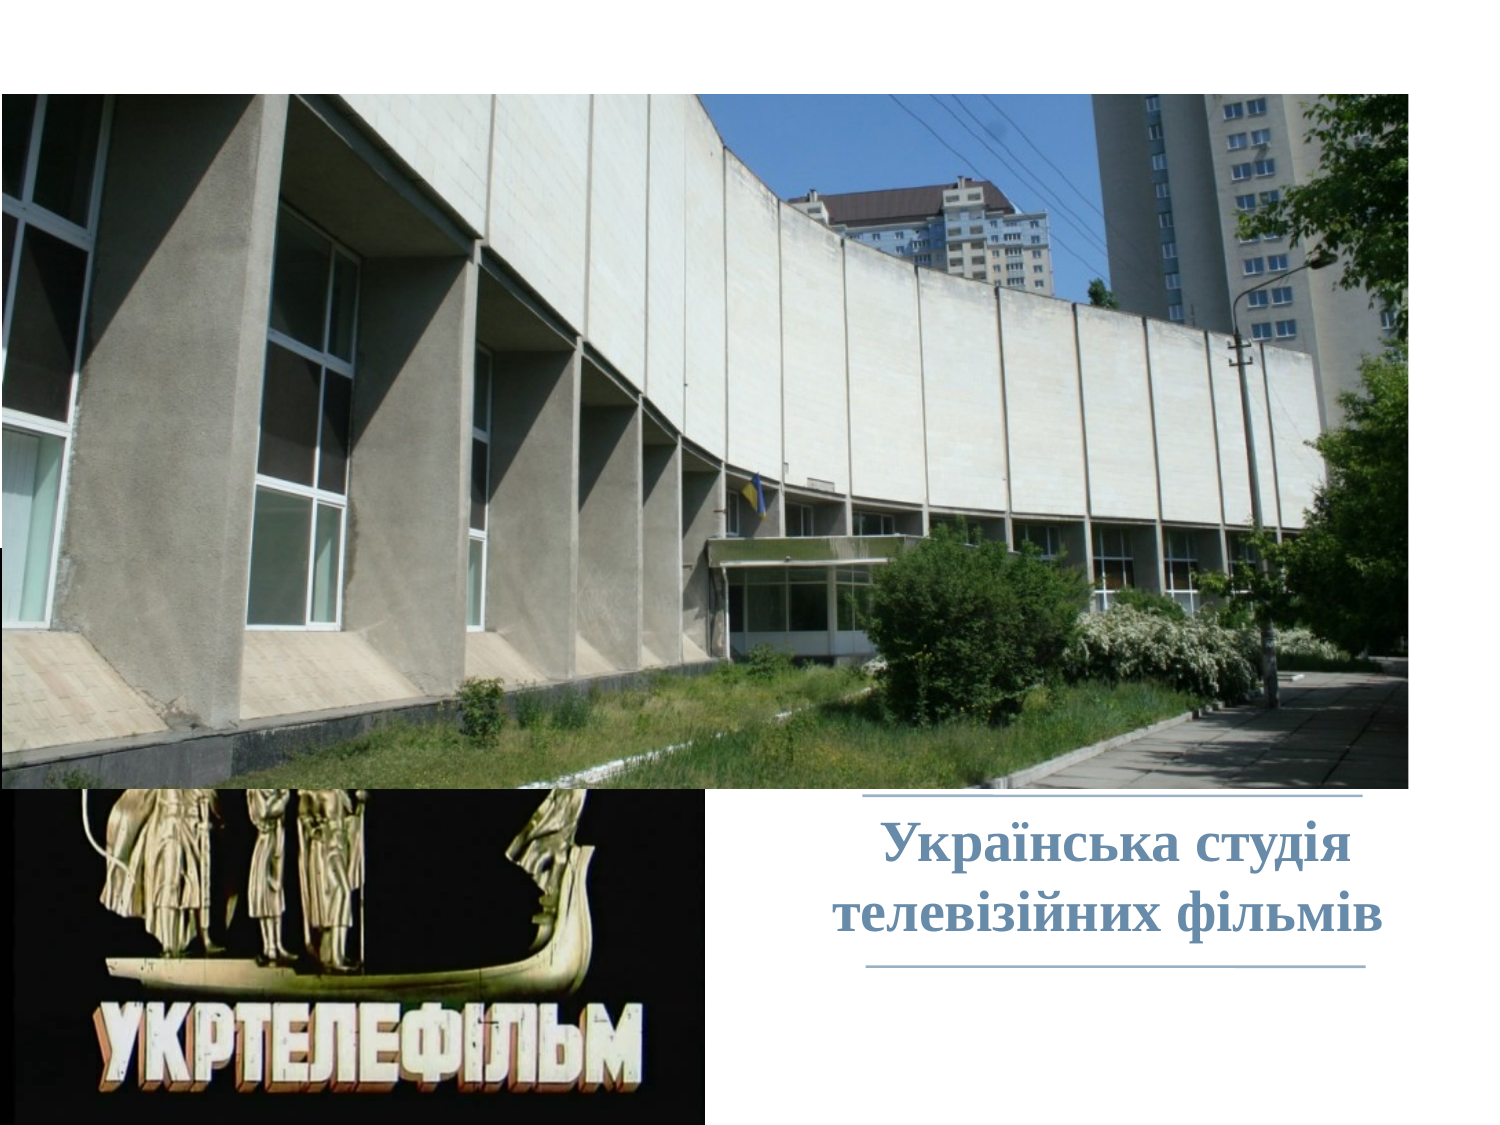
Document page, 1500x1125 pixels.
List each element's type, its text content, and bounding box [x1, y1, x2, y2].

text_box Українська студія телевізійних фільмів [731, 795, 1500, 953]
picture [0, 94, 1409, 1125]
